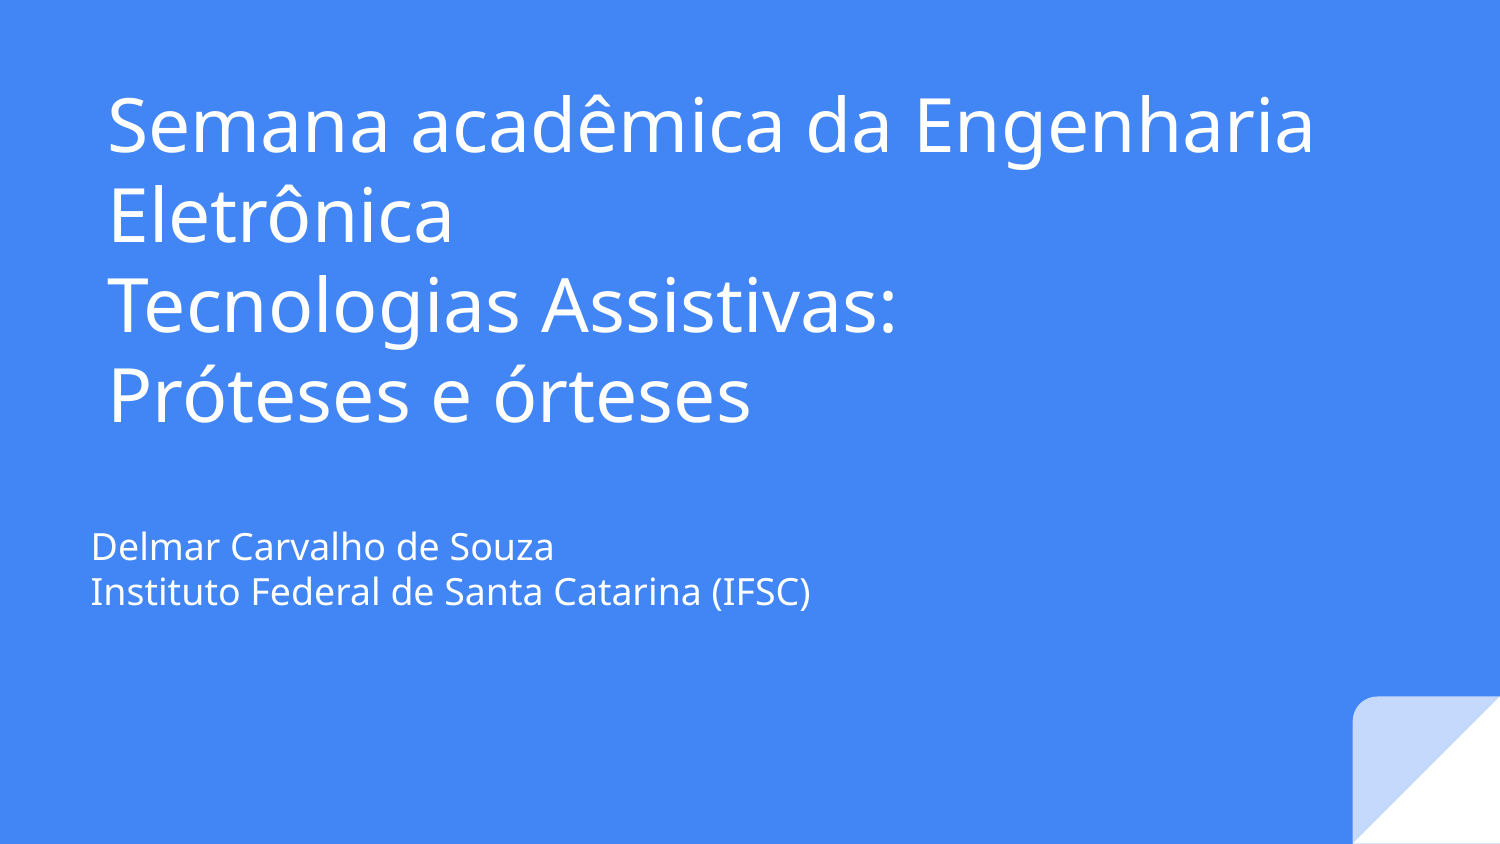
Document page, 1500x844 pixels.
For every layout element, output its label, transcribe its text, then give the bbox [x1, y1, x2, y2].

title Semana acadêmica da Engenharia Eletrônica Tecnologias Assistivas: Próteses e órteses [92, 389, 1441, 543]
subtitle Delmar Carvalho de Souza Instituto Federal de Santa Catarina (IFSC) [56, 507, 1406, 736]
